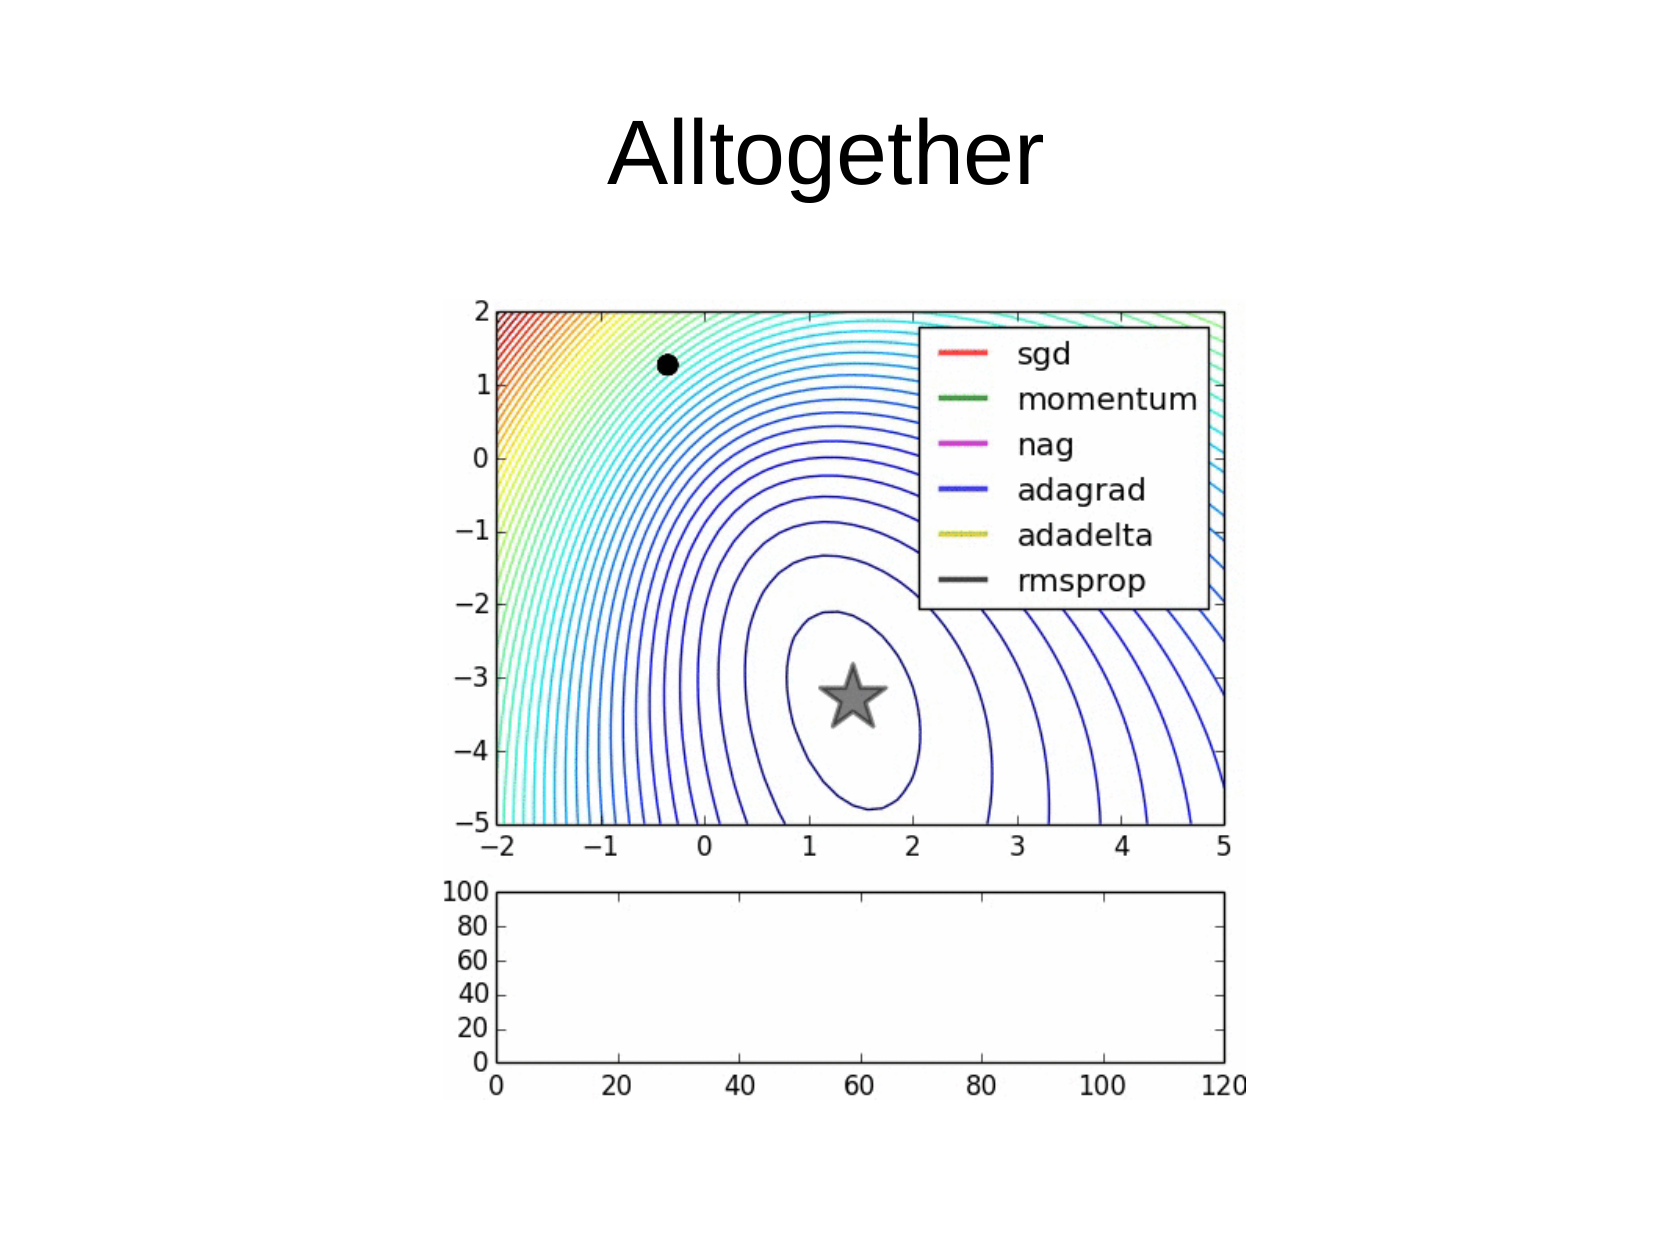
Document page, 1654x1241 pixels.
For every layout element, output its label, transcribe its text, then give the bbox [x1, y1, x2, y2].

picture [443, 299, 1246, 1100]
title Alltogether [82, 49, 1571, 257]
